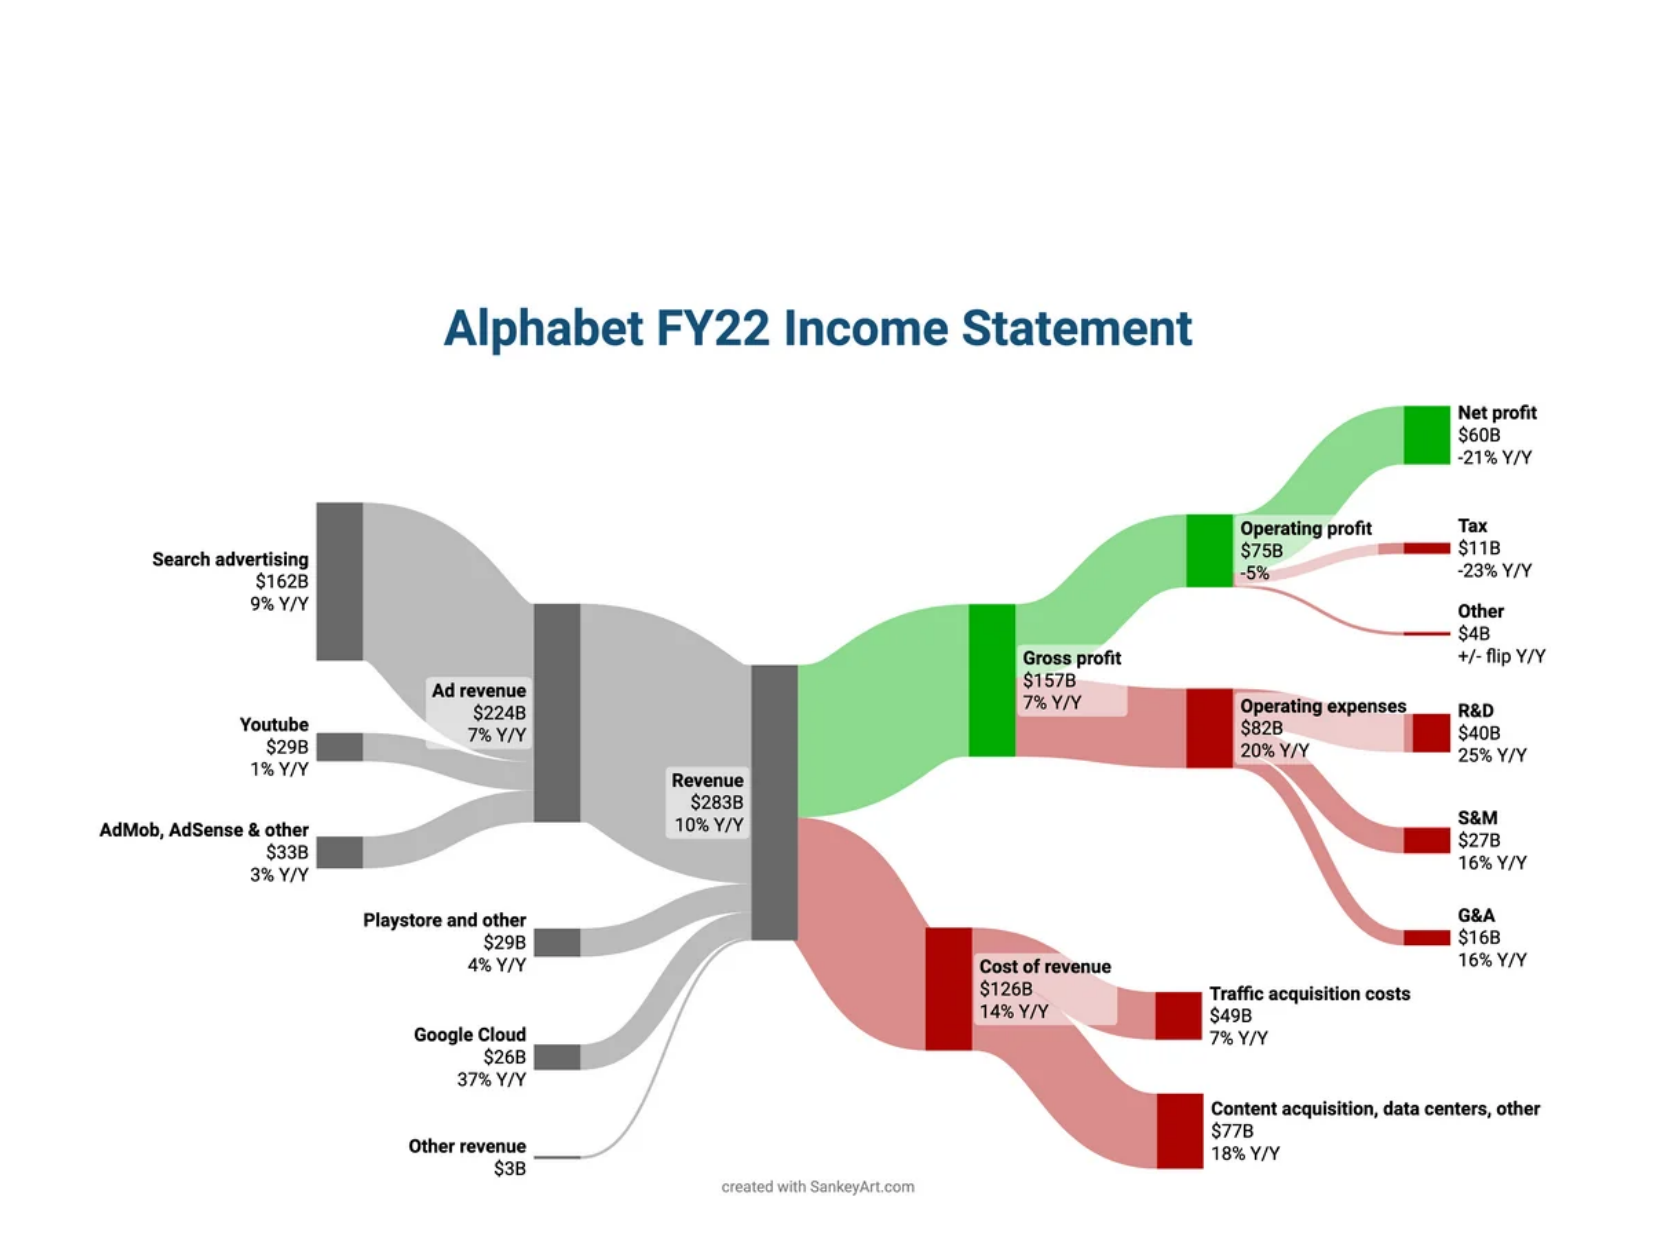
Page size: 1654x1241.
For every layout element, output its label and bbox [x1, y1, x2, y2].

picture [75, 271, 1562, 1201]
